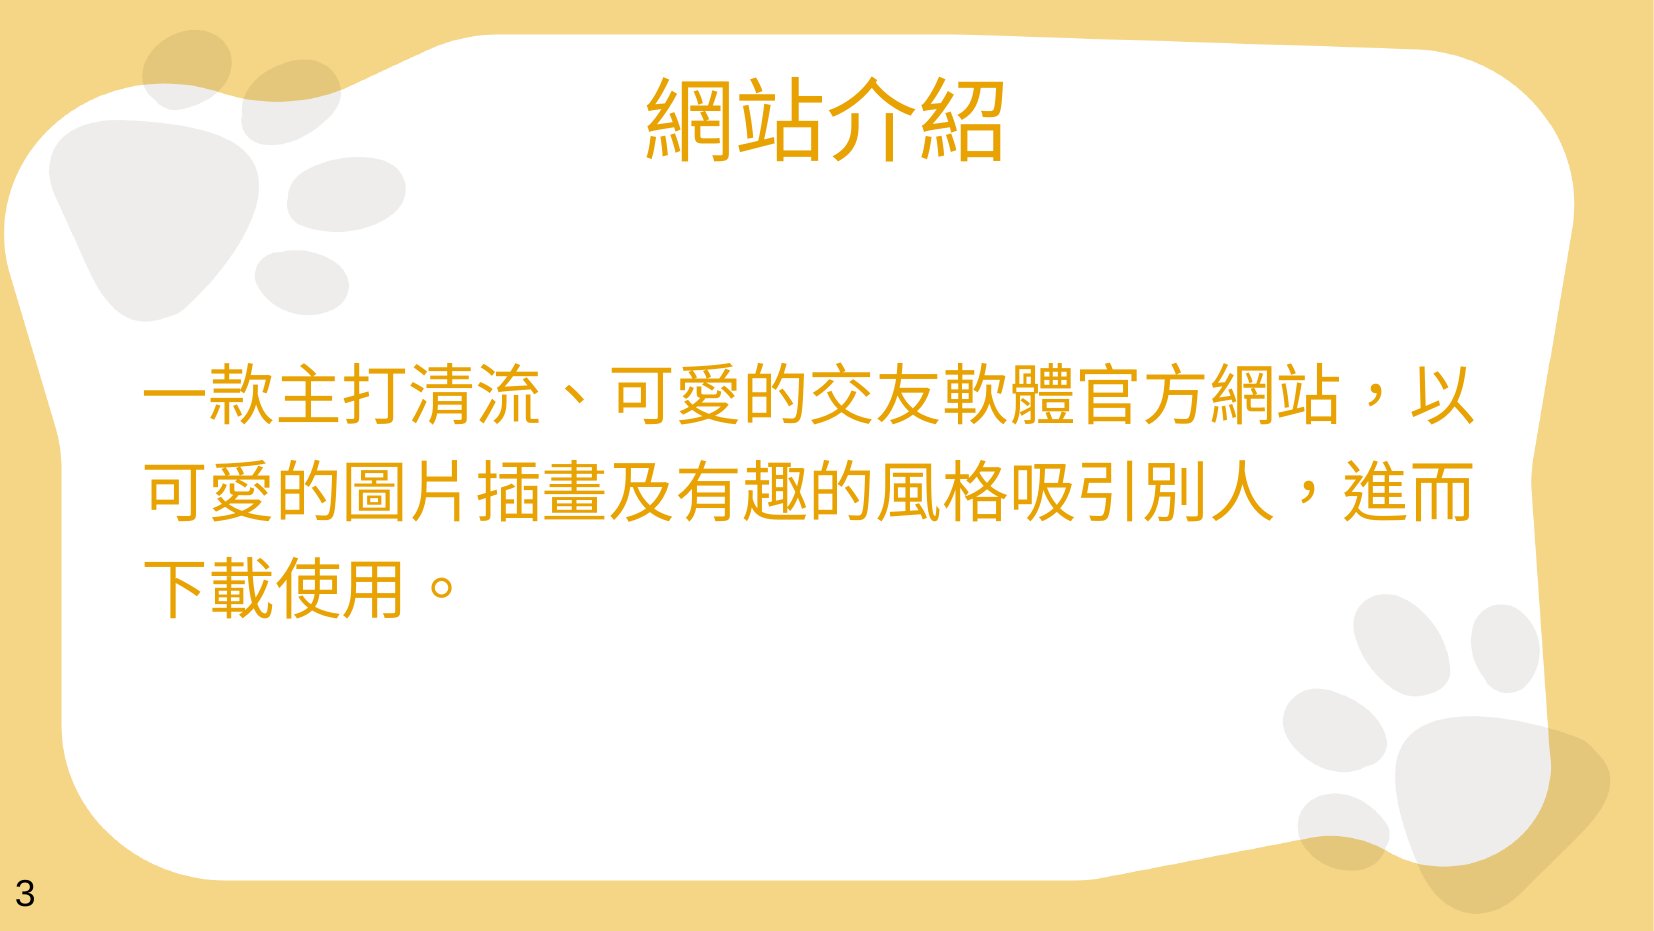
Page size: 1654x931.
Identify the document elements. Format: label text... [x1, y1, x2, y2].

text_box <編號> [0, 865, 460, 931]
title 網站介紹 [82, 37, 1571, 193]
subtitle 一款主打清流、可愛的交友軟體官方網站，以可愛的圖片插畫及有趣的風格吸引別人，進而下載使用。 [141, 217, 1536, 757]
picture [0, 0, 1654, 931]
